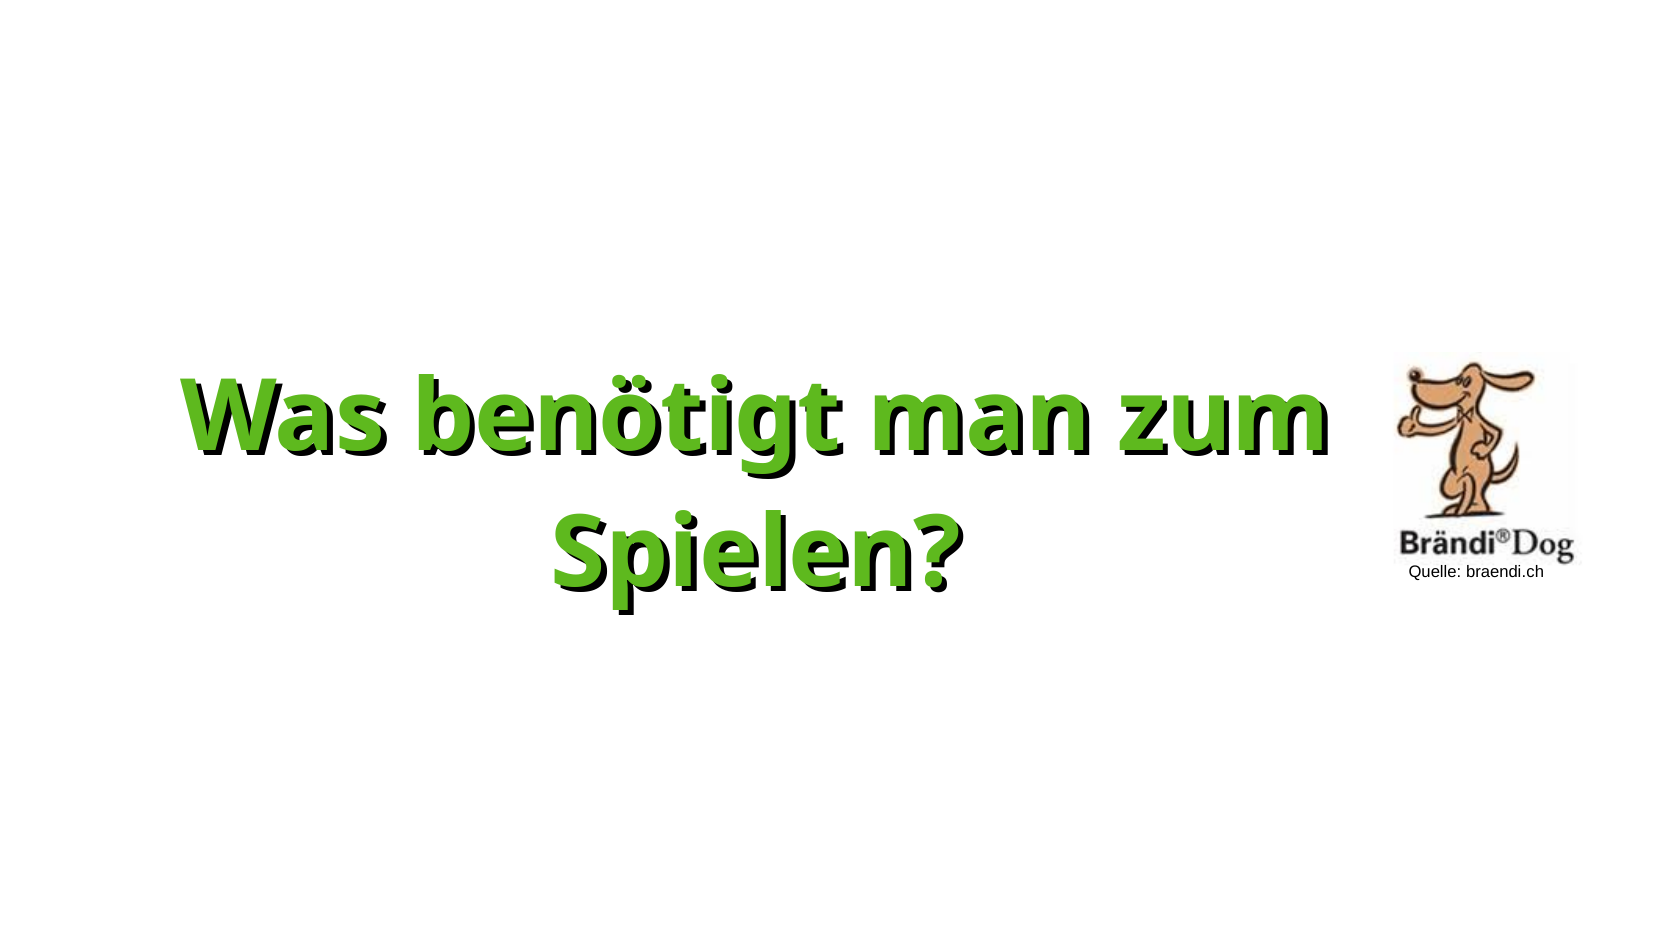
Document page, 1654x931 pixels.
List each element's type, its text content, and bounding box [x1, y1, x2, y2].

picture [1294, 352, 1654, 578]
title Was benötigt man zum Spielen? [82, 365, 1430, 594]
text_box Quelle: braendi.ch [1393, 555, 1607, 589]
